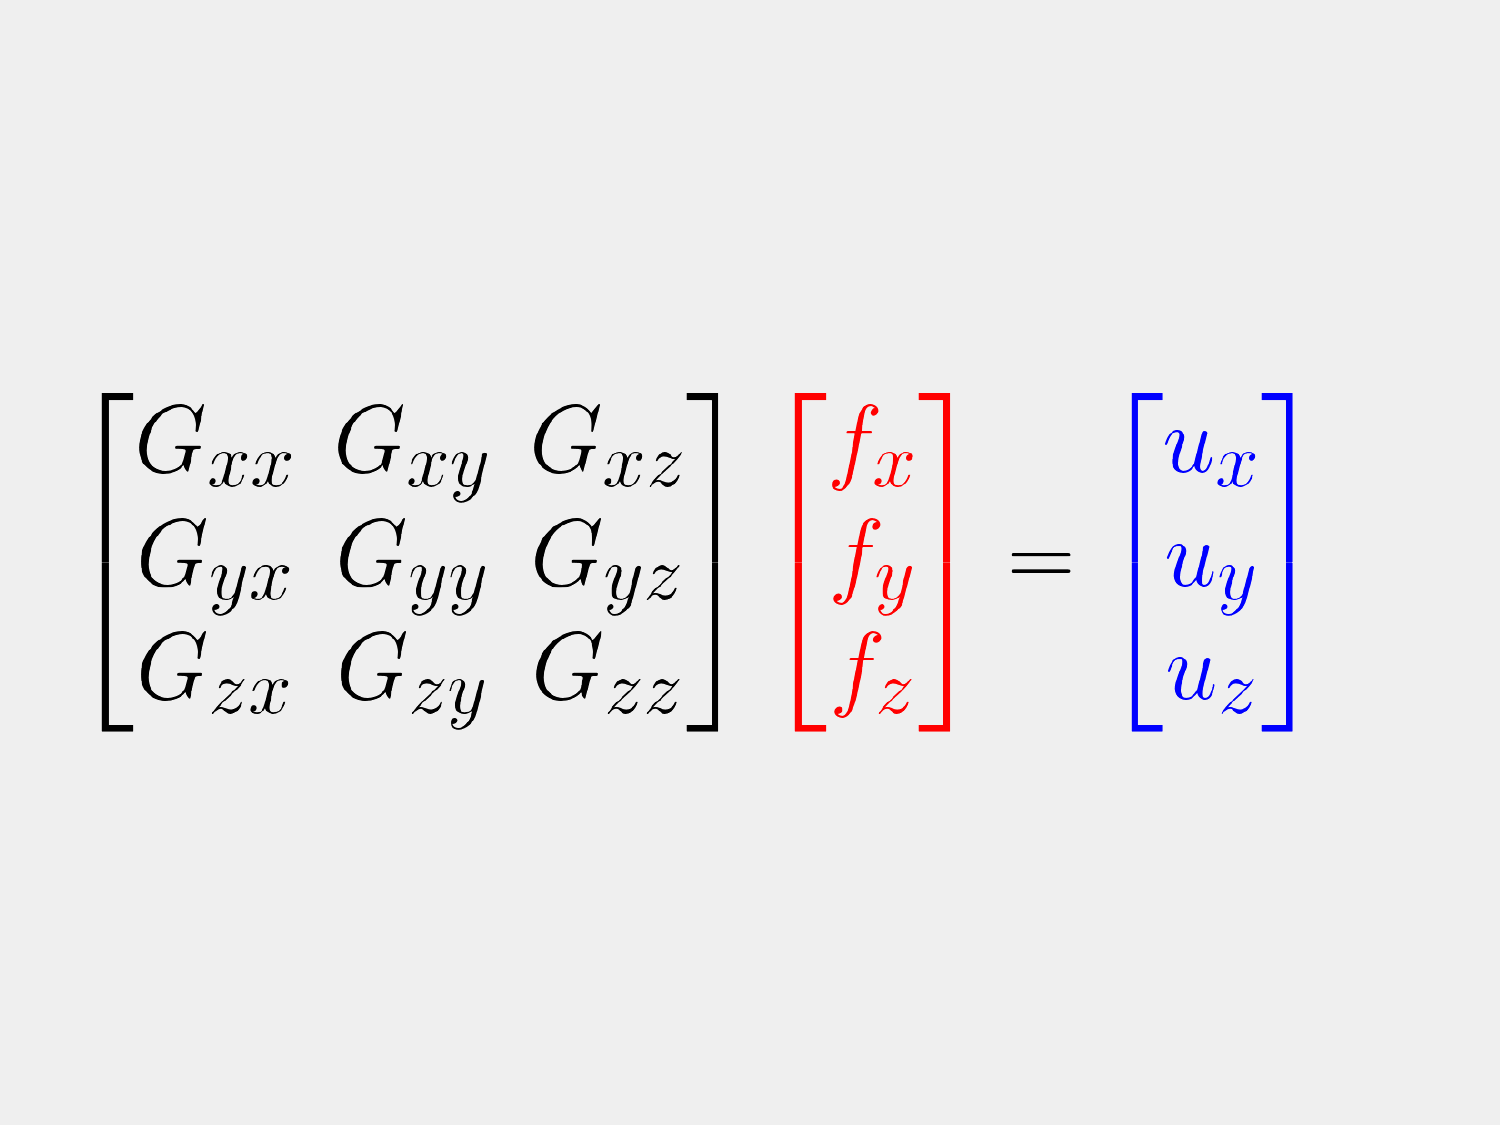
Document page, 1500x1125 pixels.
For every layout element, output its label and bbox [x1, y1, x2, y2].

picture [101, 392, 1293, 732]
